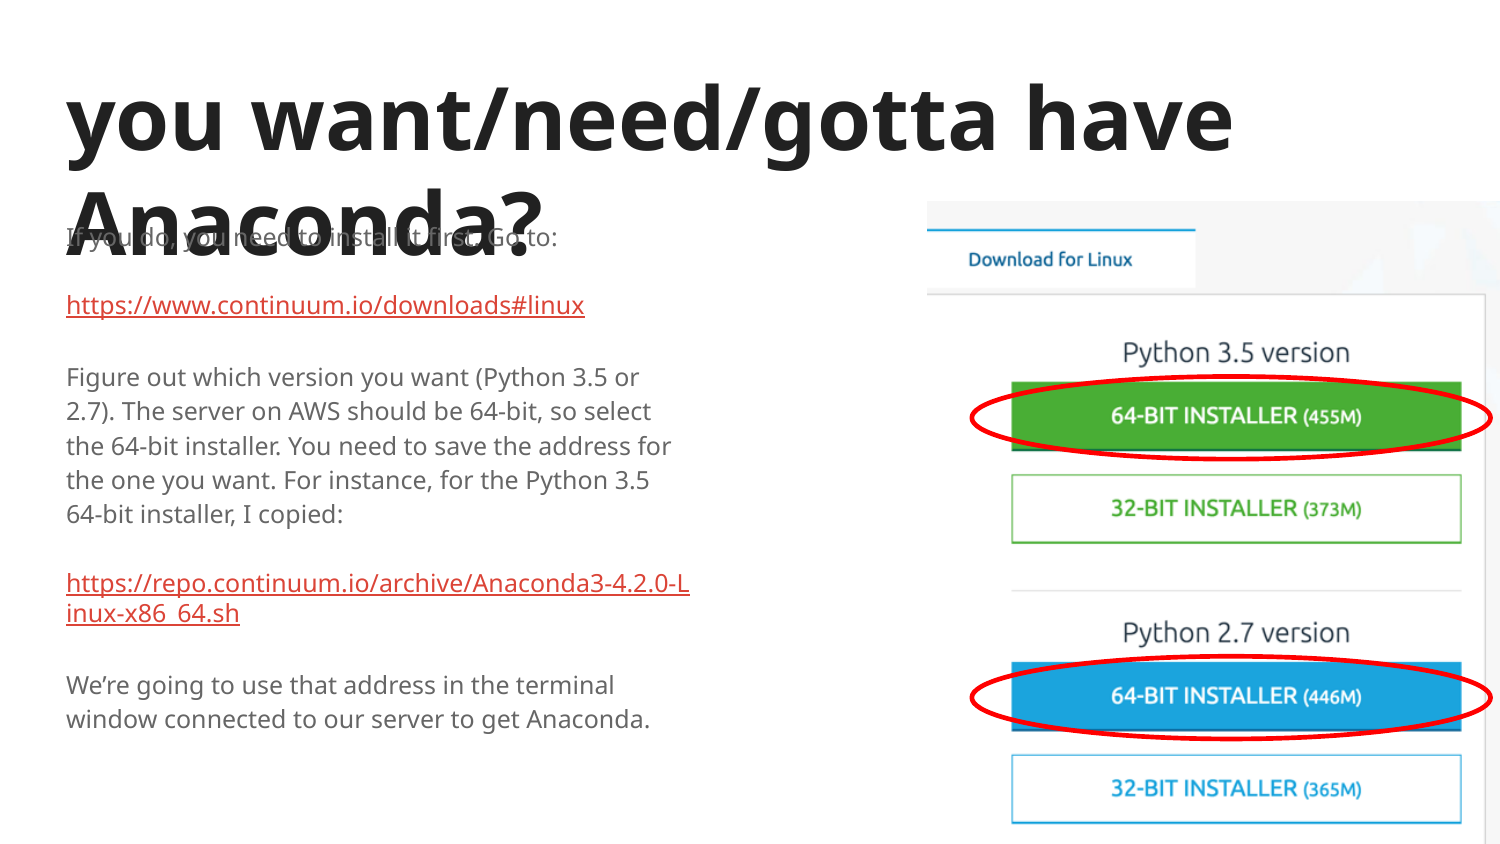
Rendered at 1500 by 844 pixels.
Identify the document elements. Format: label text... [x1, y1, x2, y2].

list If you do, you need to install it first. Go to: https://www.continuum.io/downloads#linux Figure out which version you want (Python 3.5 or 2.7). The server on AWS should be 64-bit, so select the 64-bit installer. You need to save the address for the one you want. For instance, for the Python 3.5 64-bit installer, I copied: https://repo.continuum.io/archive/Anaconda3-4.2.0-Linux-x86_64.sh We’re going to use that address in the terminal window connected to our server to get Anaconda. [51, 201, 708, 750]
picture [927, 201, 1500, 844]
title you want/need/gotta have Anaconda? [51, 48, 1449, 180]
